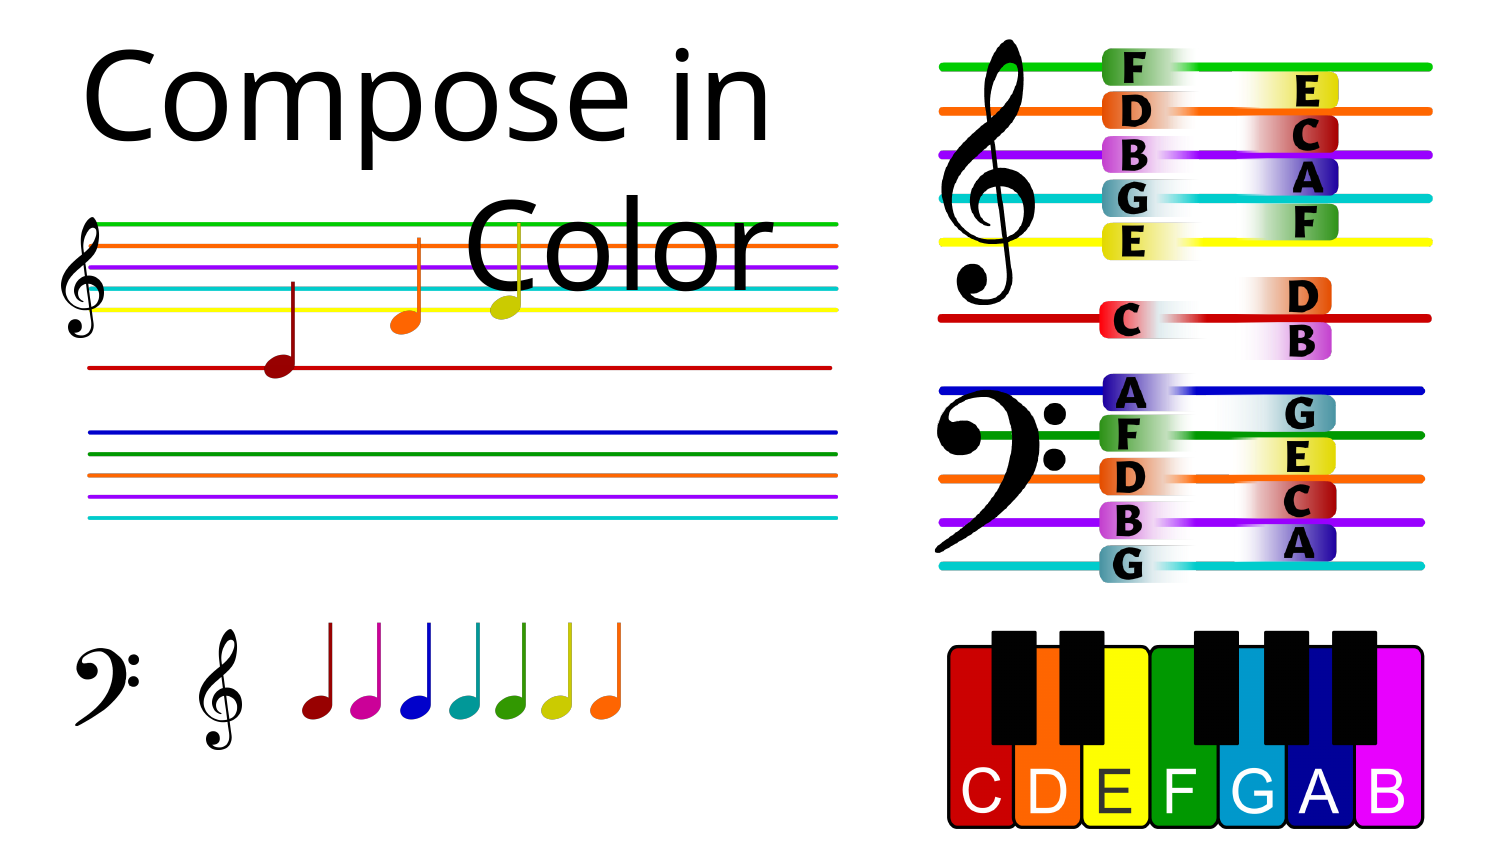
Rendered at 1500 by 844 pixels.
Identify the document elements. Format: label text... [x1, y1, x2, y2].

picture [300, 612, 645, 721]
text_box Compose in Color [0, 0, 792, 173]
picture [87, 429, 838, 520]
picture [558, 231, 597, 282]
picture [61, 212, 839, 411]
picture [934, 24, 1500, 829]
picture [666, 231, 705, 282]
picture [199, 629, 242, 750]
picture [75, 648, 139, 726]
